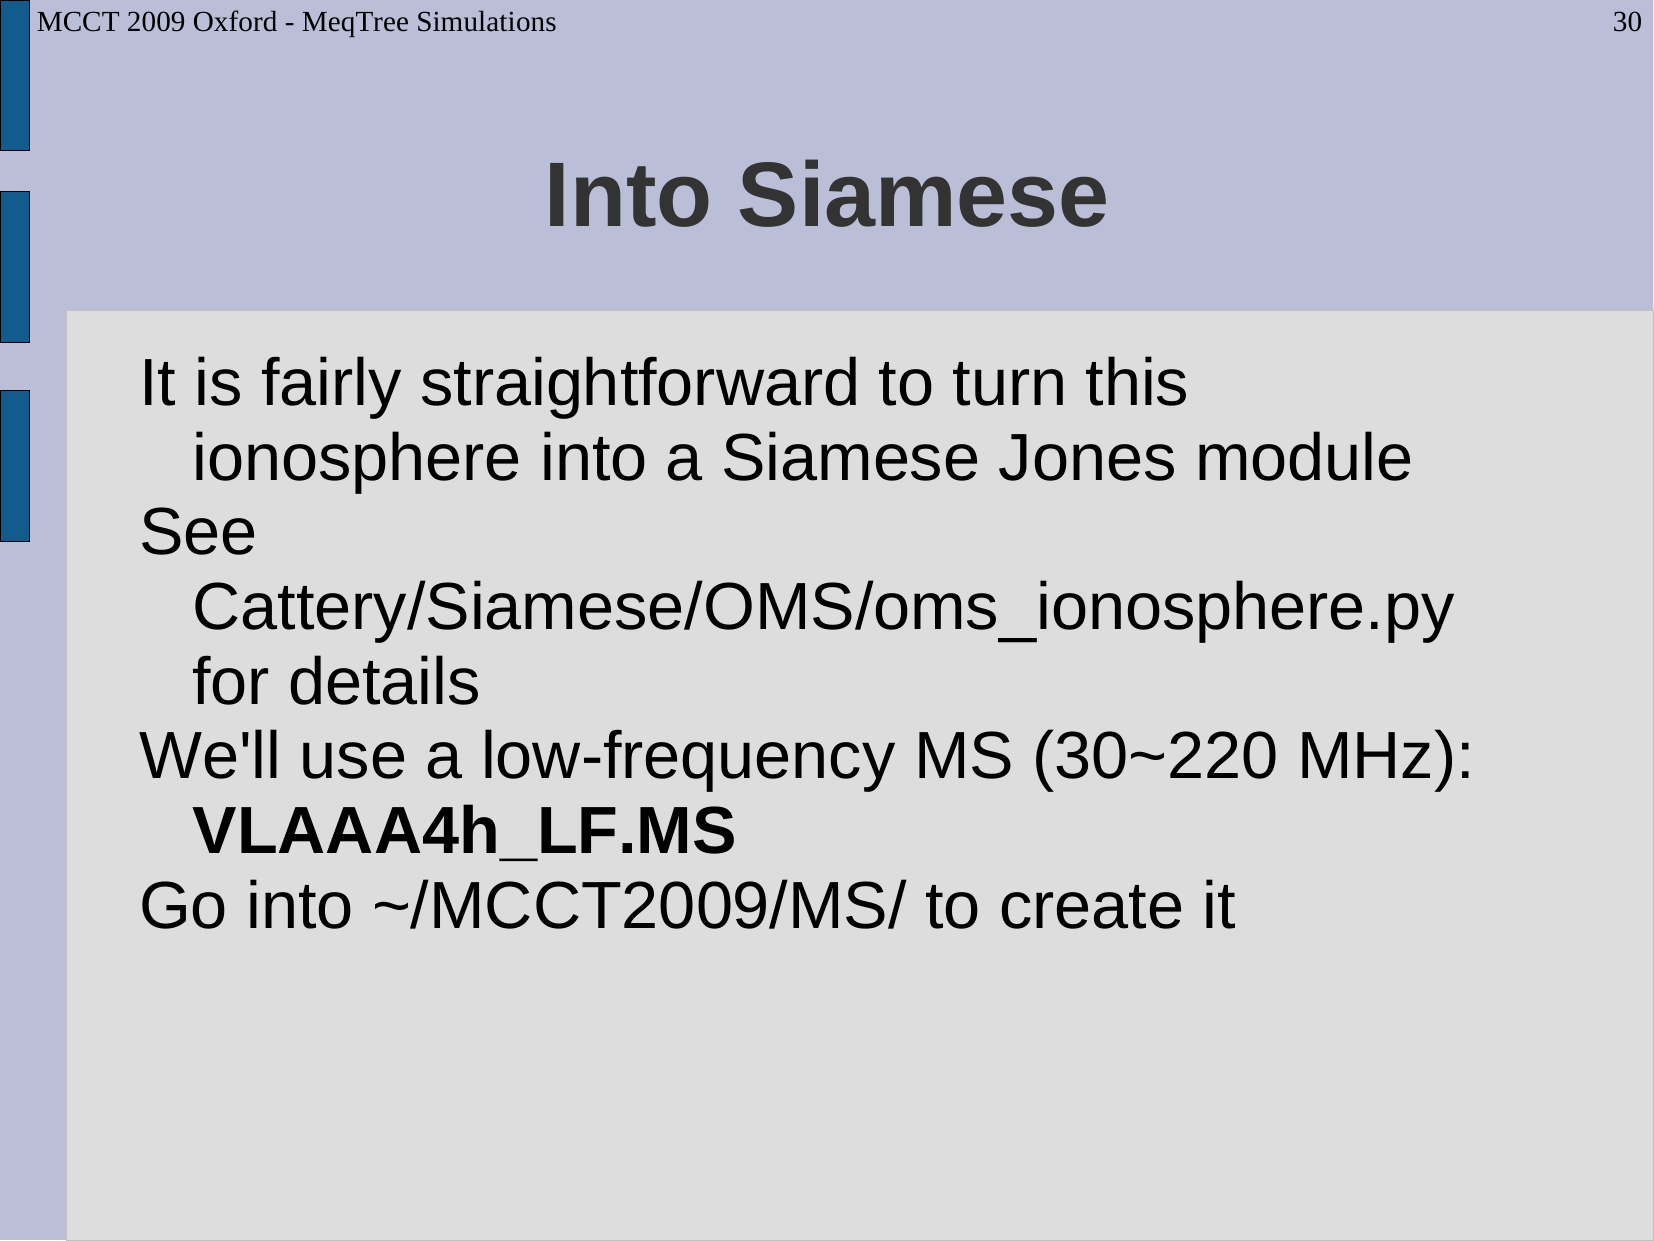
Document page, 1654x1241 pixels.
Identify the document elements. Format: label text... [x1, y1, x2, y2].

title Into Siamese [121, 91, 1534, 299]
list It is fairly straightforward to turn this ionosphere into a Siamese Jones module See Cattery/Siamese/OMS/oms_ionosphere.py for details We'll use a low-frequency MS (30~220 MHz): VLAAA4h_LF.MS Go into ~/MCCT2009/MS/ to create it [121, 344, 1534, 1127]
